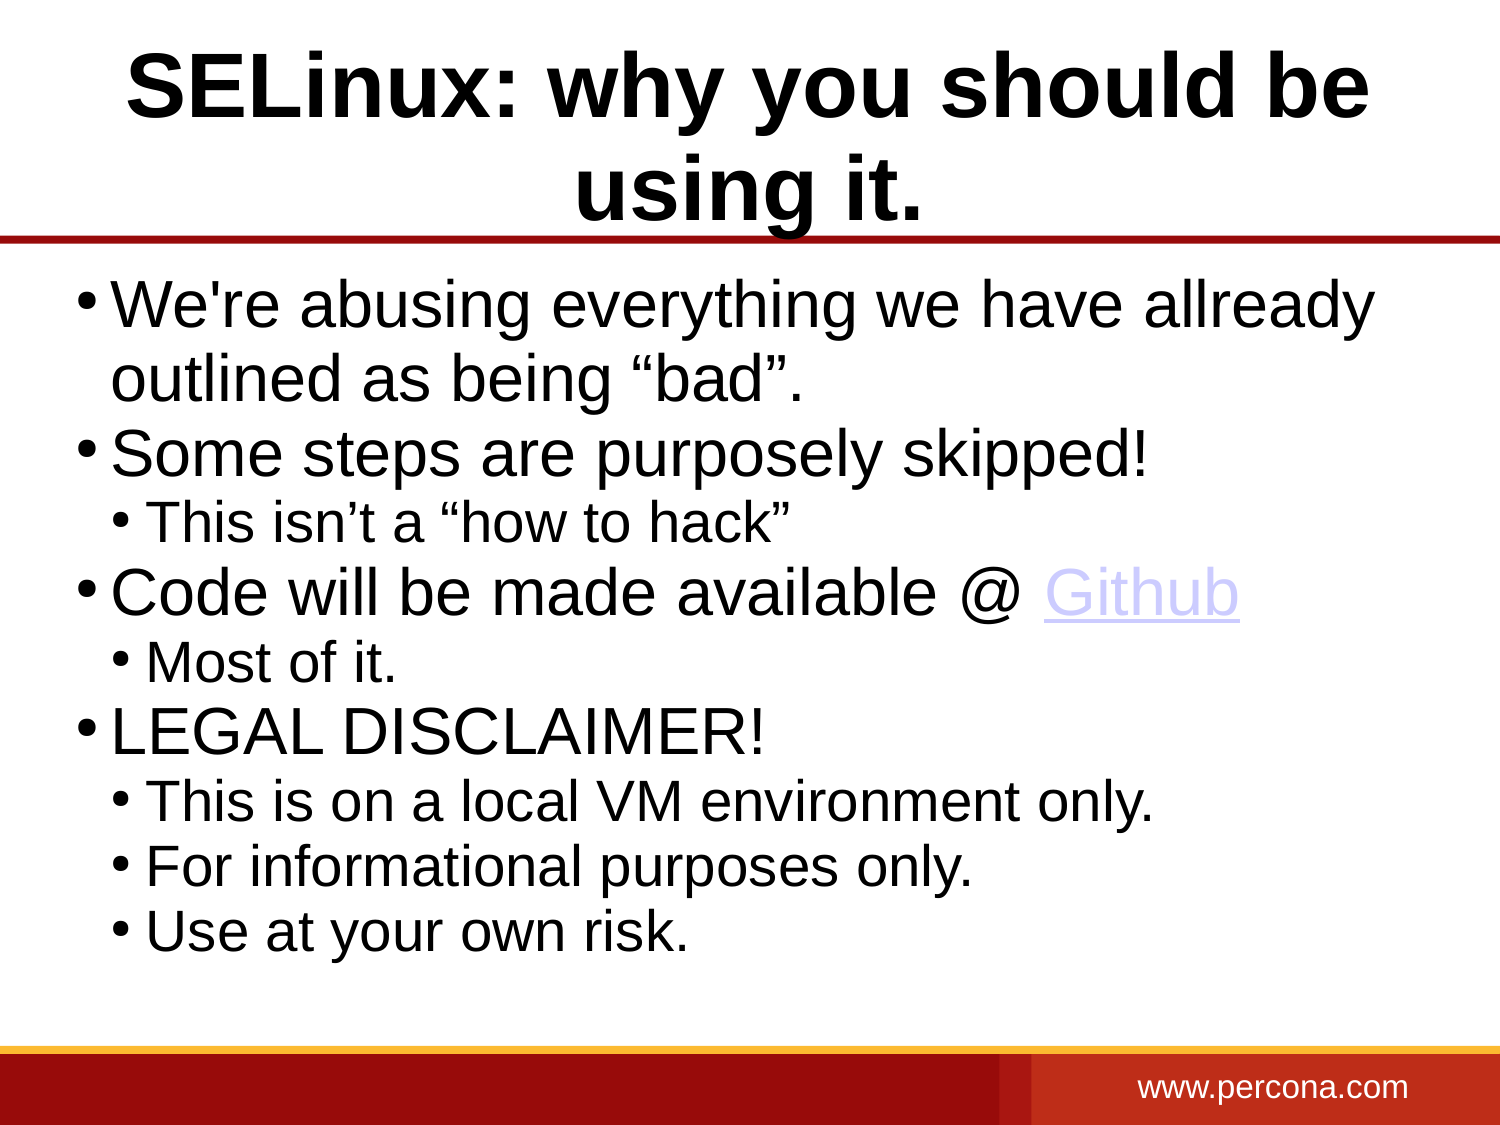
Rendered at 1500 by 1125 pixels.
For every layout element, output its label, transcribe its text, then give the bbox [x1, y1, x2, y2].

text_box SELinux: why you should be using it. [75, 44, 1425, 233]
text_box We're abusing everything we have allready outlined as being “bad”. Some steps are purposely skipped! This isn’t a “how to hack” Code will be made available @ Github Most of it. LEGAL DISCLAIMER! This is on a local VM environment only. For informational purposes only. Use at your own risk. [75, 263, 1425, 1006]
